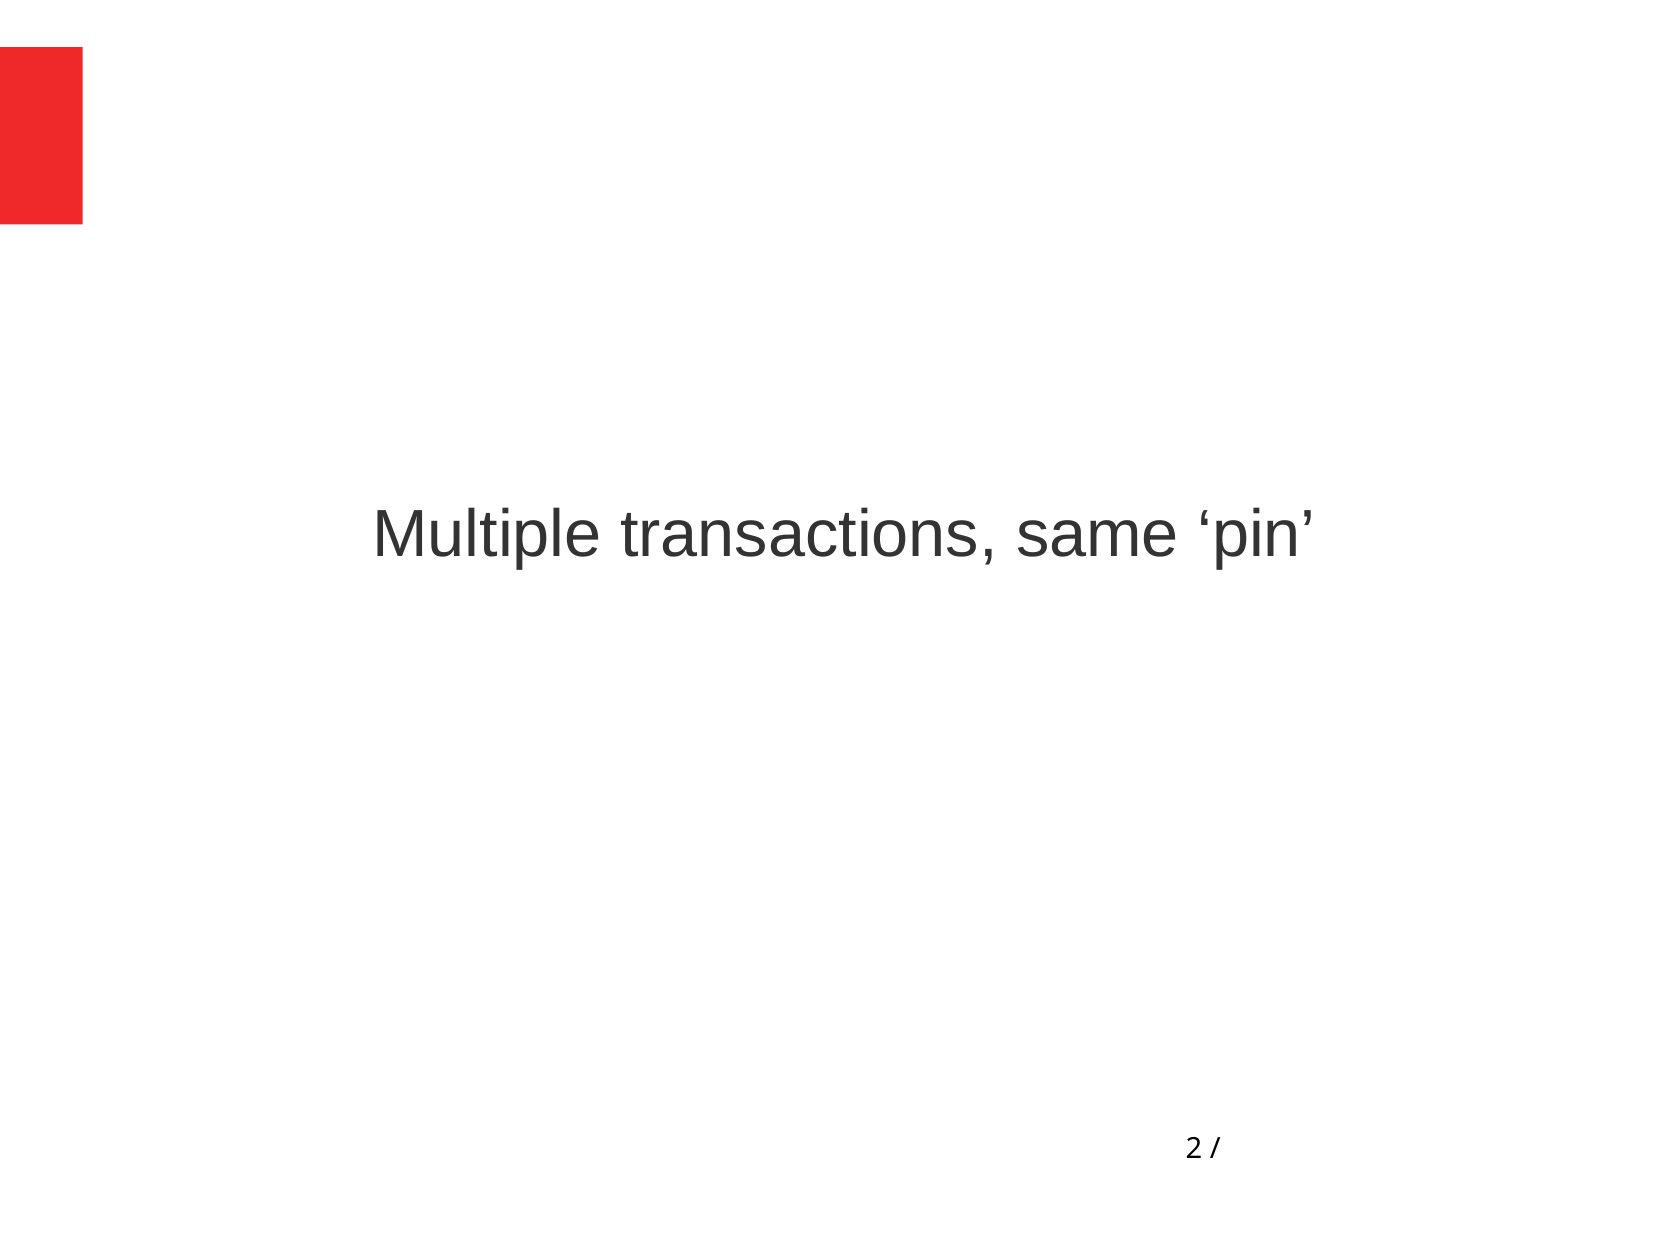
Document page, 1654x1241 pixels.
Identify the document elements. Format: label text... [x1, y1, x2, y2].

text_box / [1185, 1129, 1571, 1216]
subtitle Multiple transactions, same ‘pin’ [118, 49, 1571, 1010]
